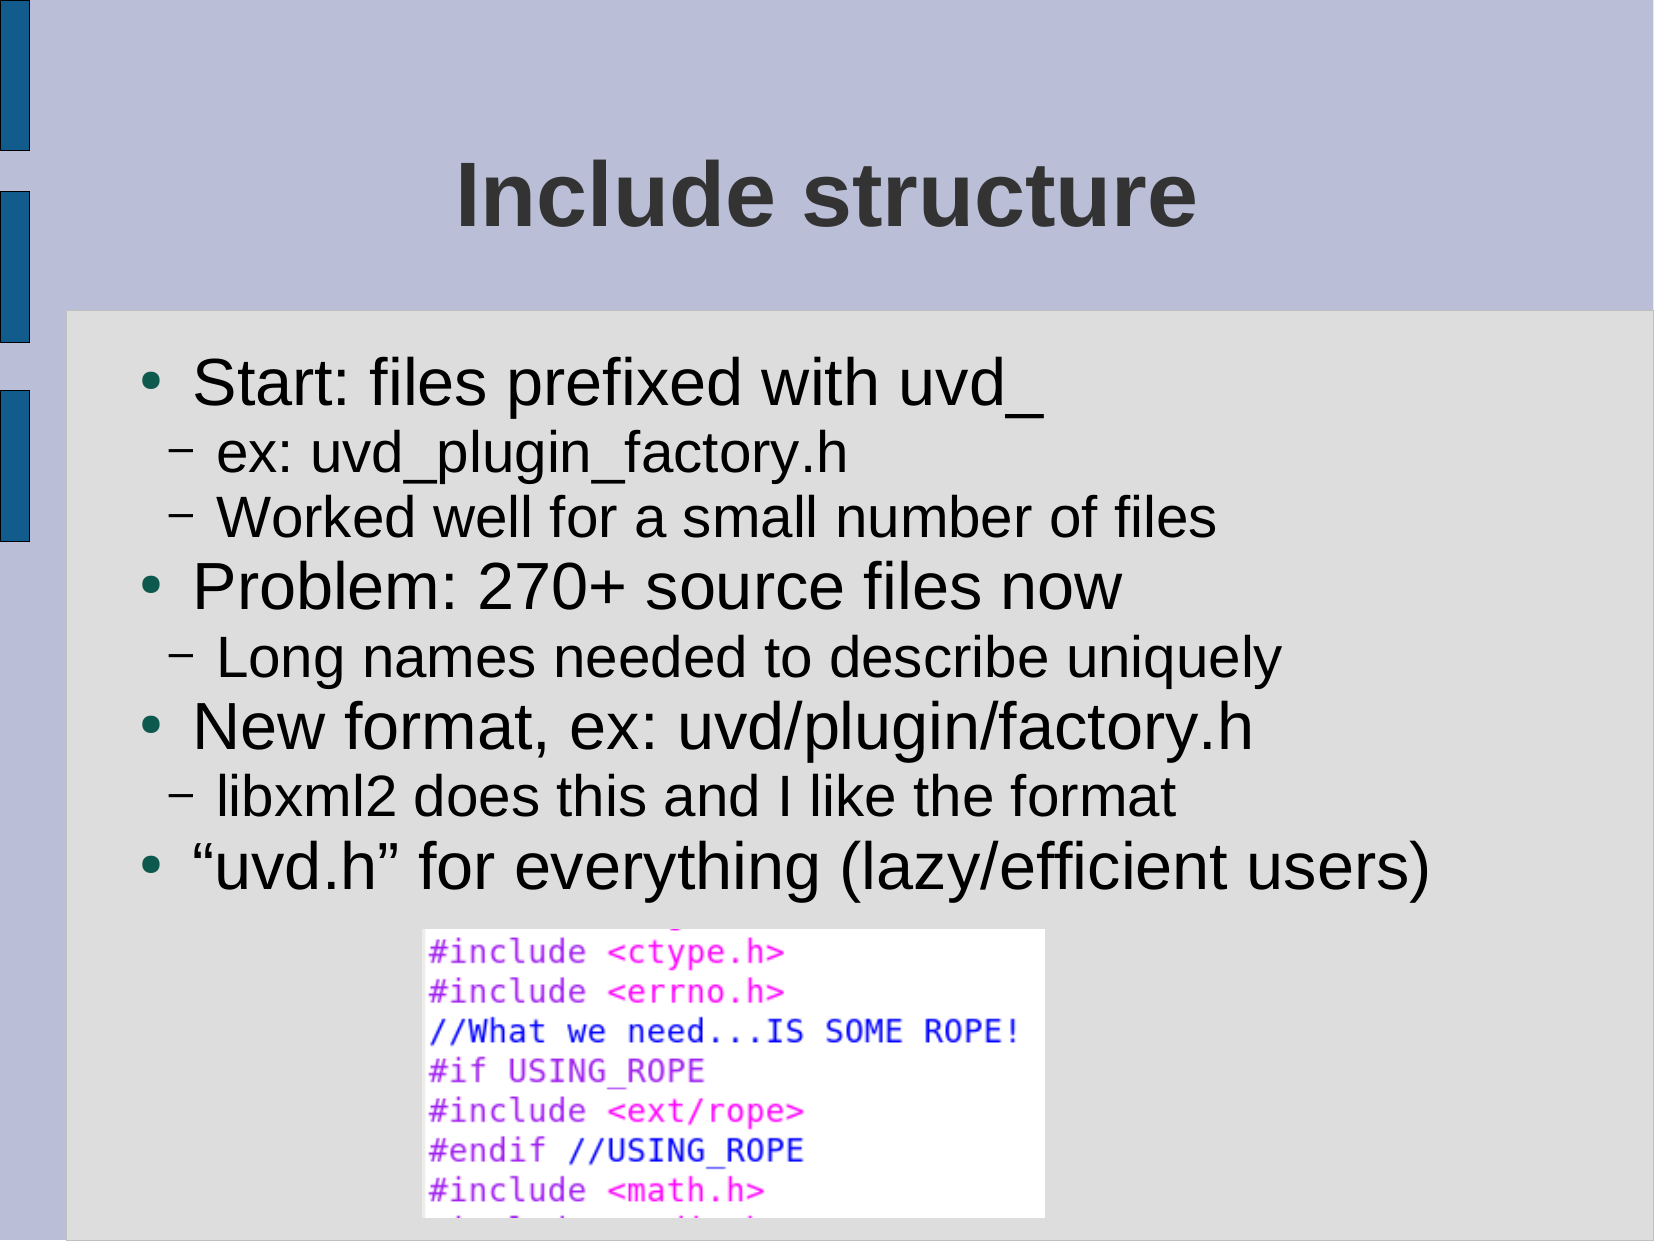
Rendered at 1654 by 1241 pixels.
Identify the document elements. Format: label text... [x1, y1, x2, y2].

picture [422, 929, 1045, 1218]
title Include structure [121, 91, 1534, 299]
list Start: files prefixed with uvd_ ex: uvd_plugin_factory.h Worked well for a small number of files Problem: 270+ source files now Long names needed to describe uniquely New format, ex: uvd/plugin/factory.h libxml2 does this and I like the format “uvd.h” for everything (lazy/efficient users) [121, 344, 1534, 1127]
